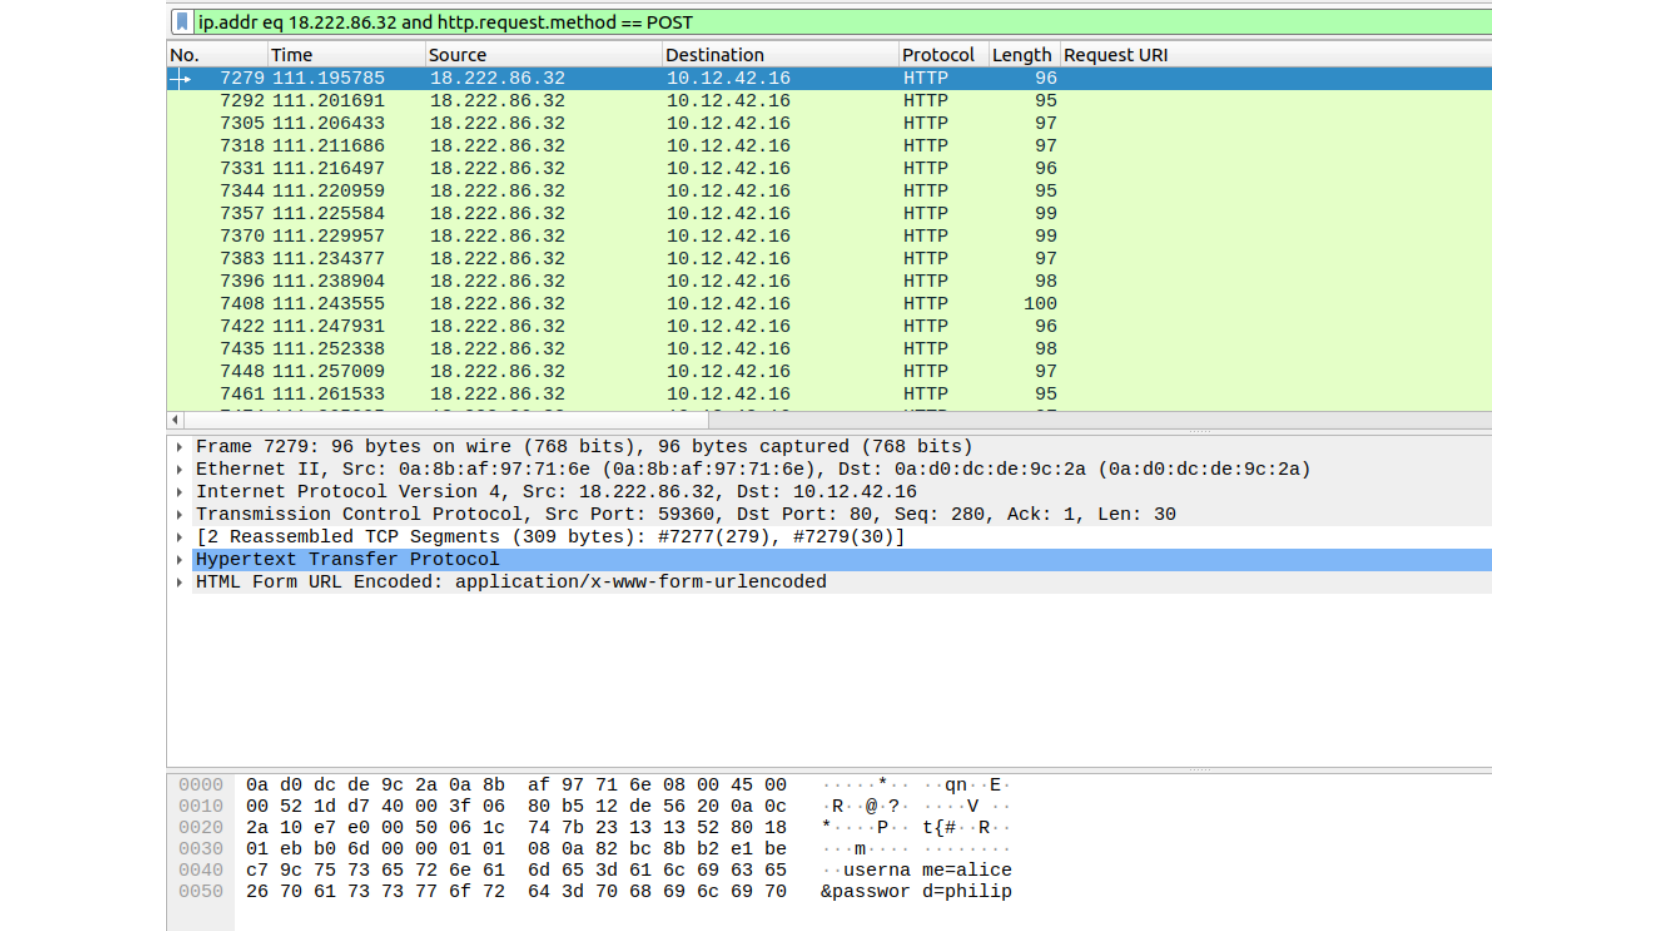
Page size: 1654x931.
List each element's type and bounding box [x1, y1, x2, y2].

picture [166, 0, 1492, 931]
